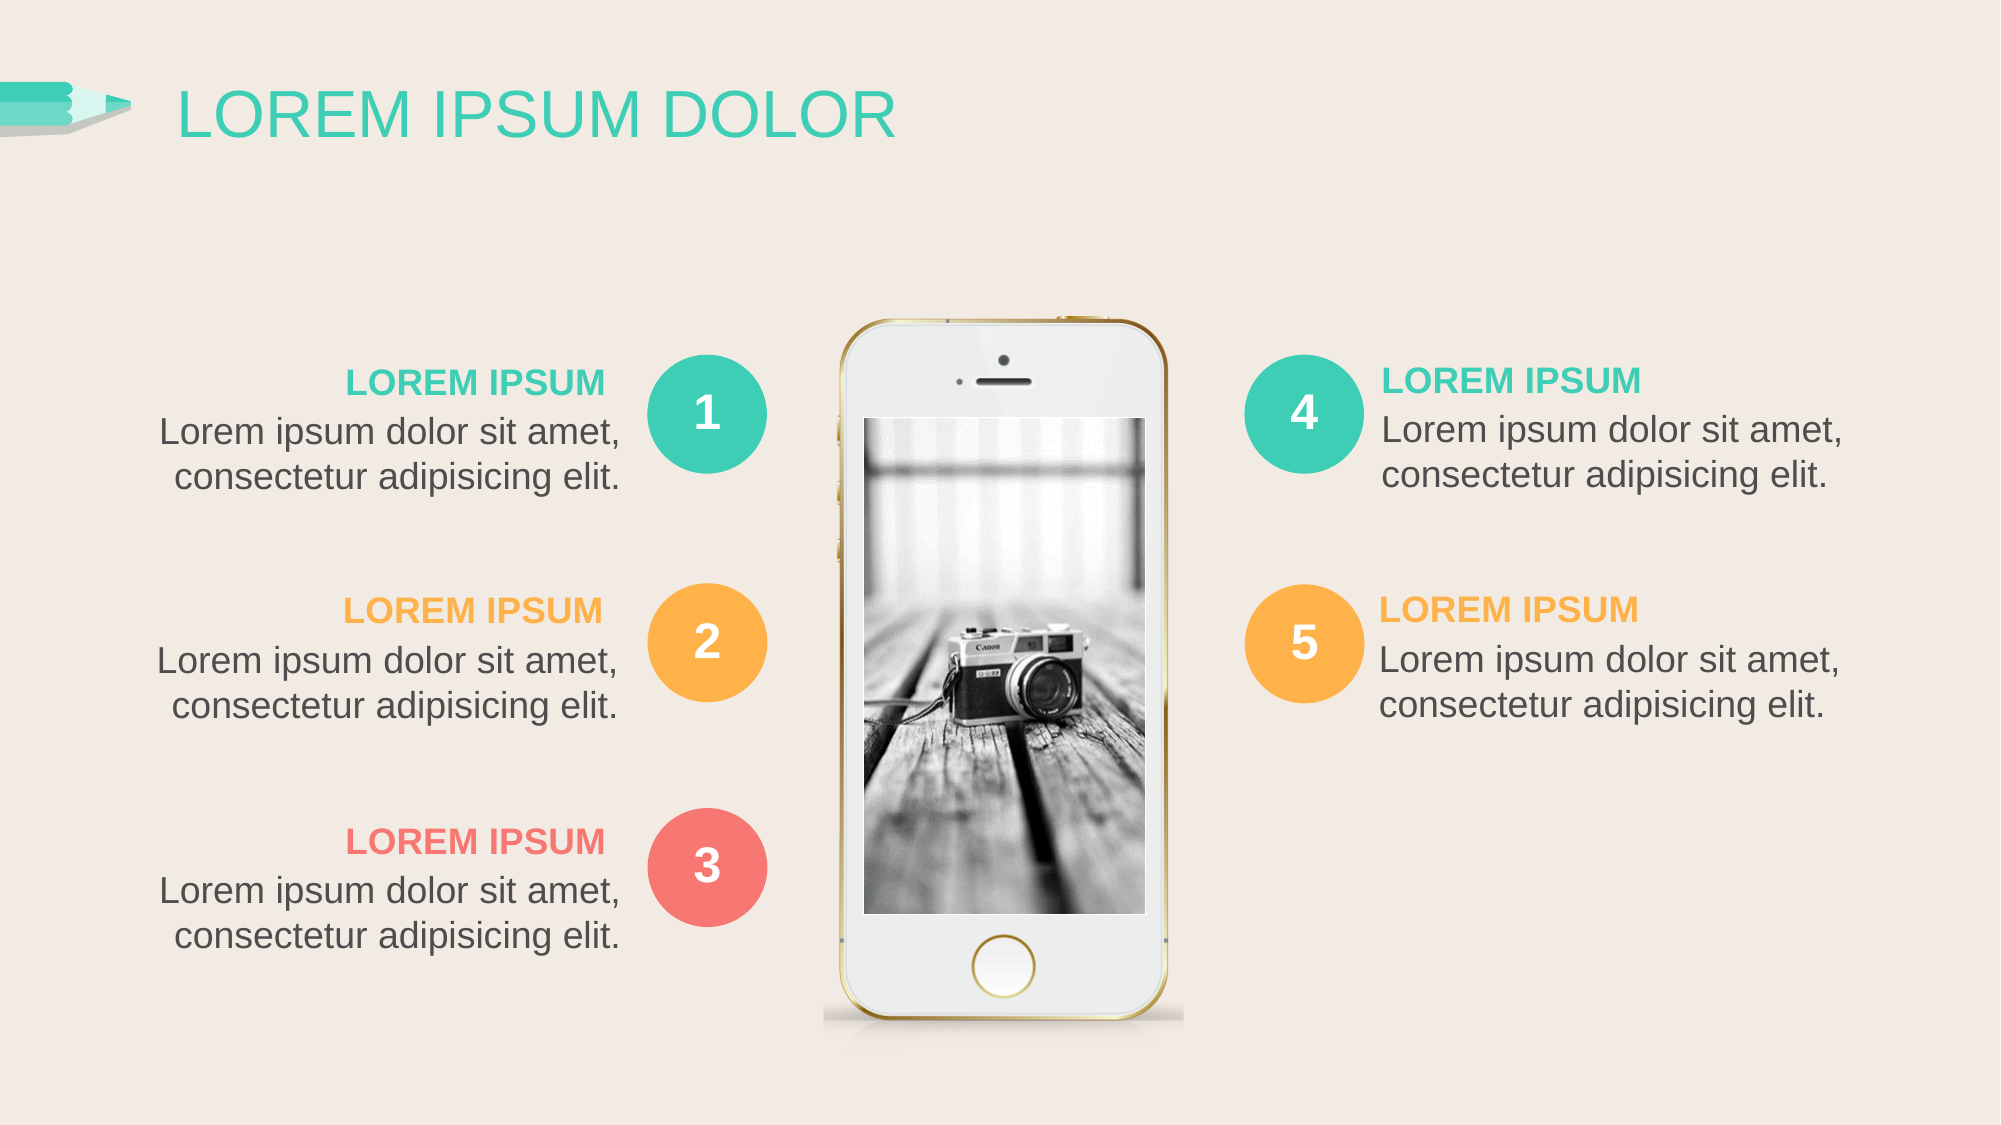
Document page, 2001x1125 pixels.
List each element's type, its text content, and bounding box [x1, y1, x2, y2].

text_box 1 [647, 354, 767, 474]
text_box 5 [1244, 584, 1363, 704]
text_box LOREM IPSUM [1366, 348, 1917, 397]
text_box LOREM IPSUM DOLOR [161, 60, 1802, 160]
text_box Lorem ipsum dolor sit amet, consectetur adipisicing elit. [50, 399, 636, 552]
text_box Lorem ipsum dolor sit amet, consectetur adipisicing elit. [1366, 397, 1952, 550]
text_box Lorem ipsum dolor sit amet, consectetur adipisicing elit. [48, 628, 634, 780]
text_box 3 [647, 808, 768, 928]
text_box Lorem ipsum dolor sit amet, consectetur adipisicing elit. [1363, 627, 1950, 779]
text_box 2 [647, 583, 768, 703]
picture [0, 0, 2001, 1125]
text_box LOREM IPSUM [81, 810, 632, 859]
text_box LOREM IPSUM [1363, 578, 1914, 627]
text_box LOREM IPSUM [81, 351, 632, 399]
text_box 4 [1244, 354, 1364, 474]
text_box LOREM IPSUM [78, 579, 629, 628]
text_box Lorem ipsum dolor sit amet, consectetur adipisicing elit. [50, 859, 636, 1011]
